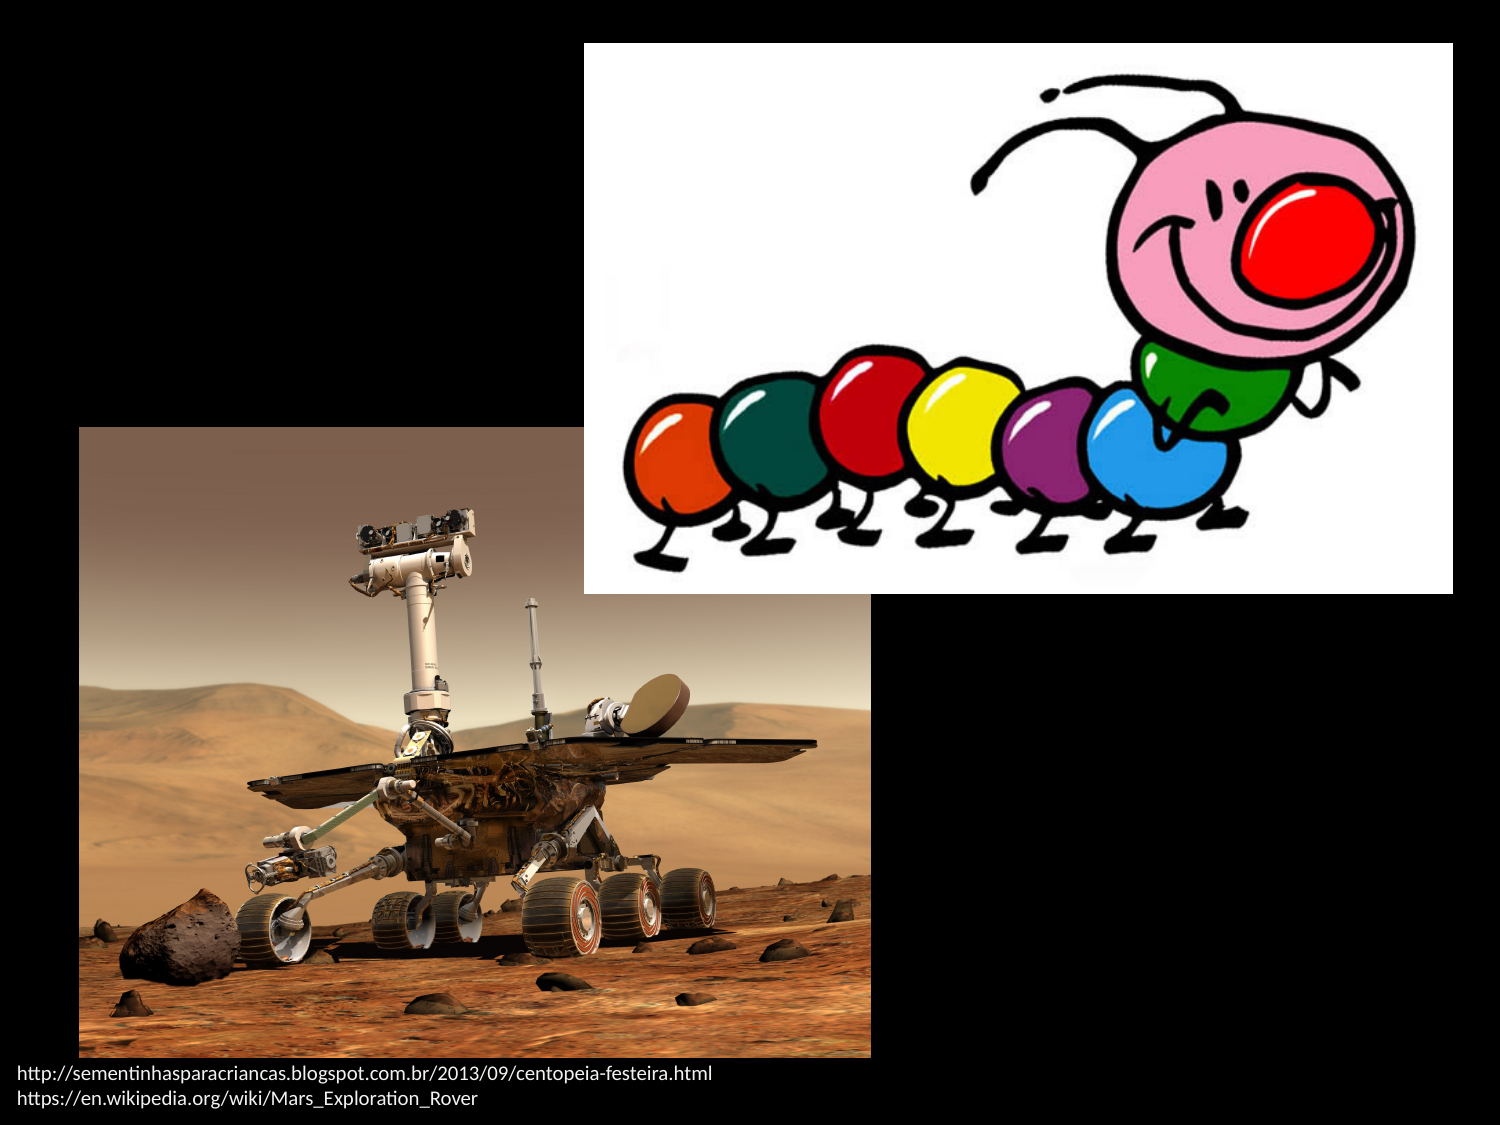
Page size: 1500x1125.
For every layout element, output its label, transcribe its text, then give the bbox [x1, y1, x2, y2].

text_box http://sementinhasparacriancas.blogspot.com.br/2013/09/centopeia-festeira.html https://en.wikipedia.org/wiki/Mars_Exploration_Rover [1, 1052, 786, 1118]
picture [79, 43, 1453, 1058]
